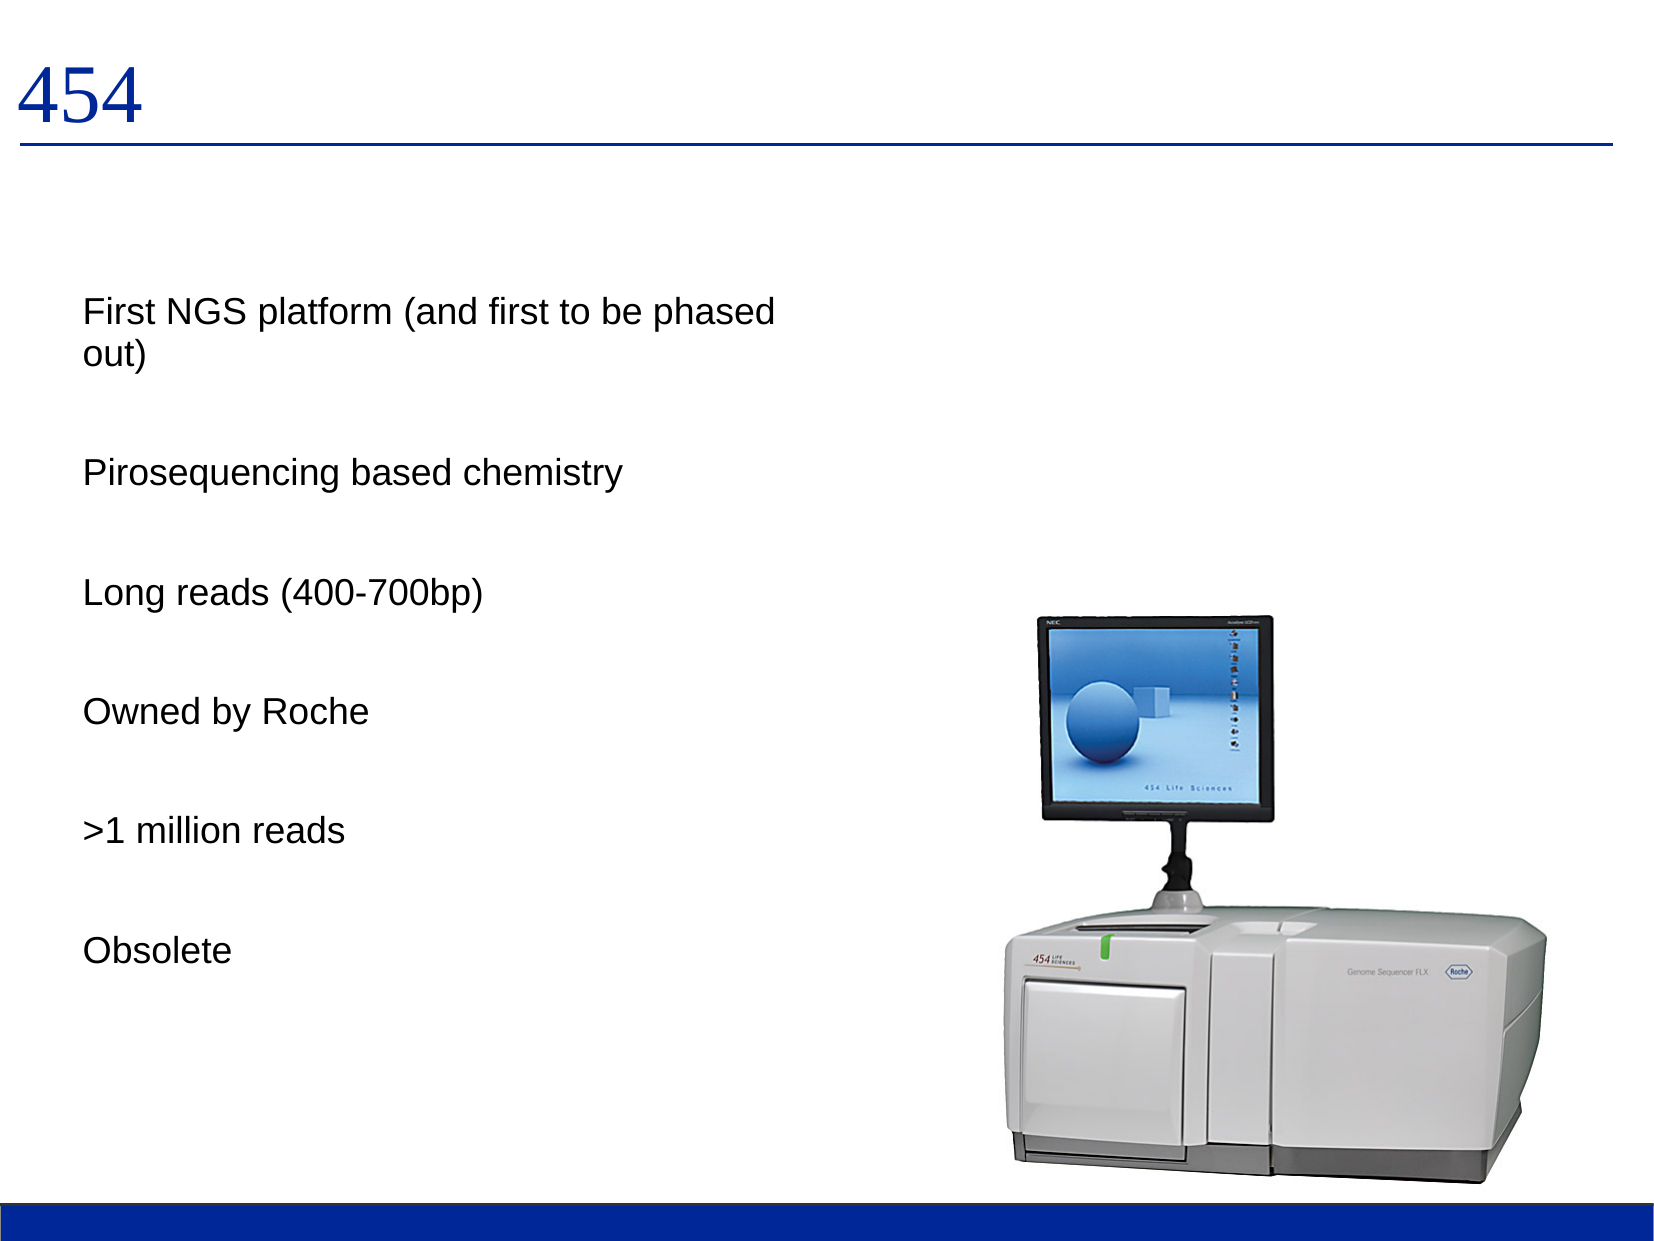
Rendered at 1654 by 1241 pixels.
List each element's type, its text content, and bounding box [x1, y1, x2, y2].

title 454 [17, 0, 1589, 198]
list First NGS platform (and first to be phased out) Pirosequencing based chemistry Long reads (400-700bp) Owned by Roche >1 million reads Obsolete [82, 290, 809, 1109]
picture [974, 599, 1575, 1200]
